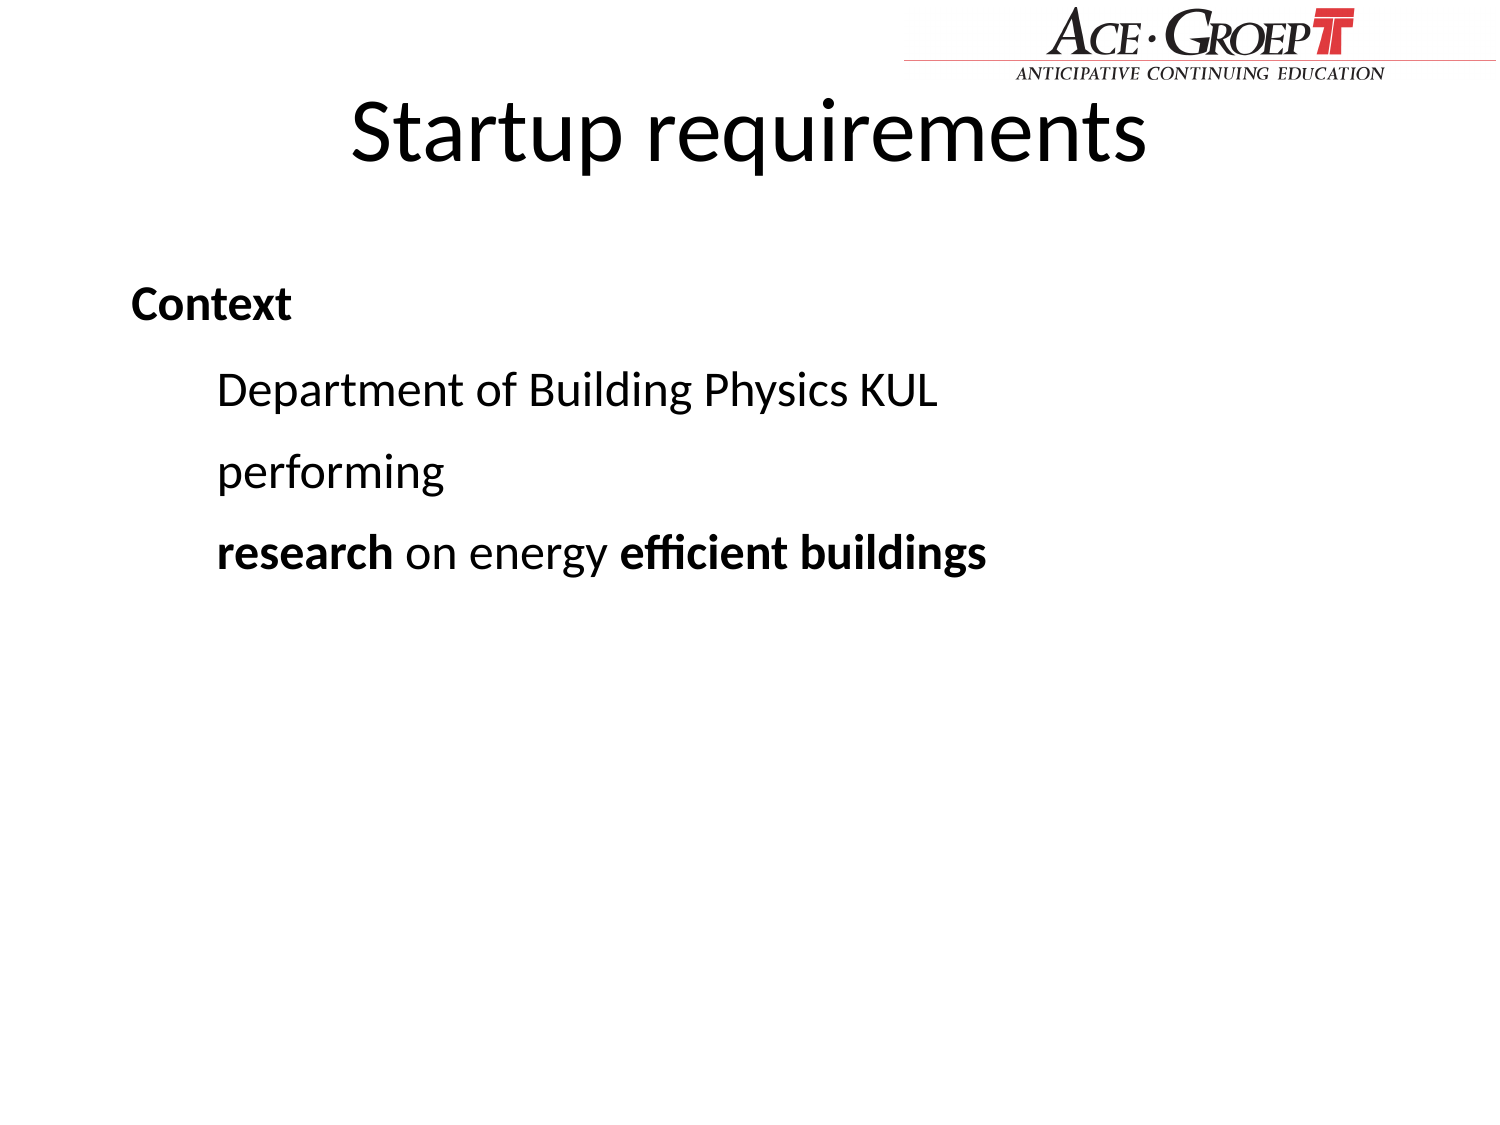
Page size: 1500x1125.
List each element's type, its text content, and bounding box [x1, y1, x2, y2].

title Startup requirements [75, 45, 1425, 233]
list Context Department of Building Physics KUL performing research on energy efficient buildings [60, 262, 1411, 1006]
picture [904, 7, 1496, 80]
